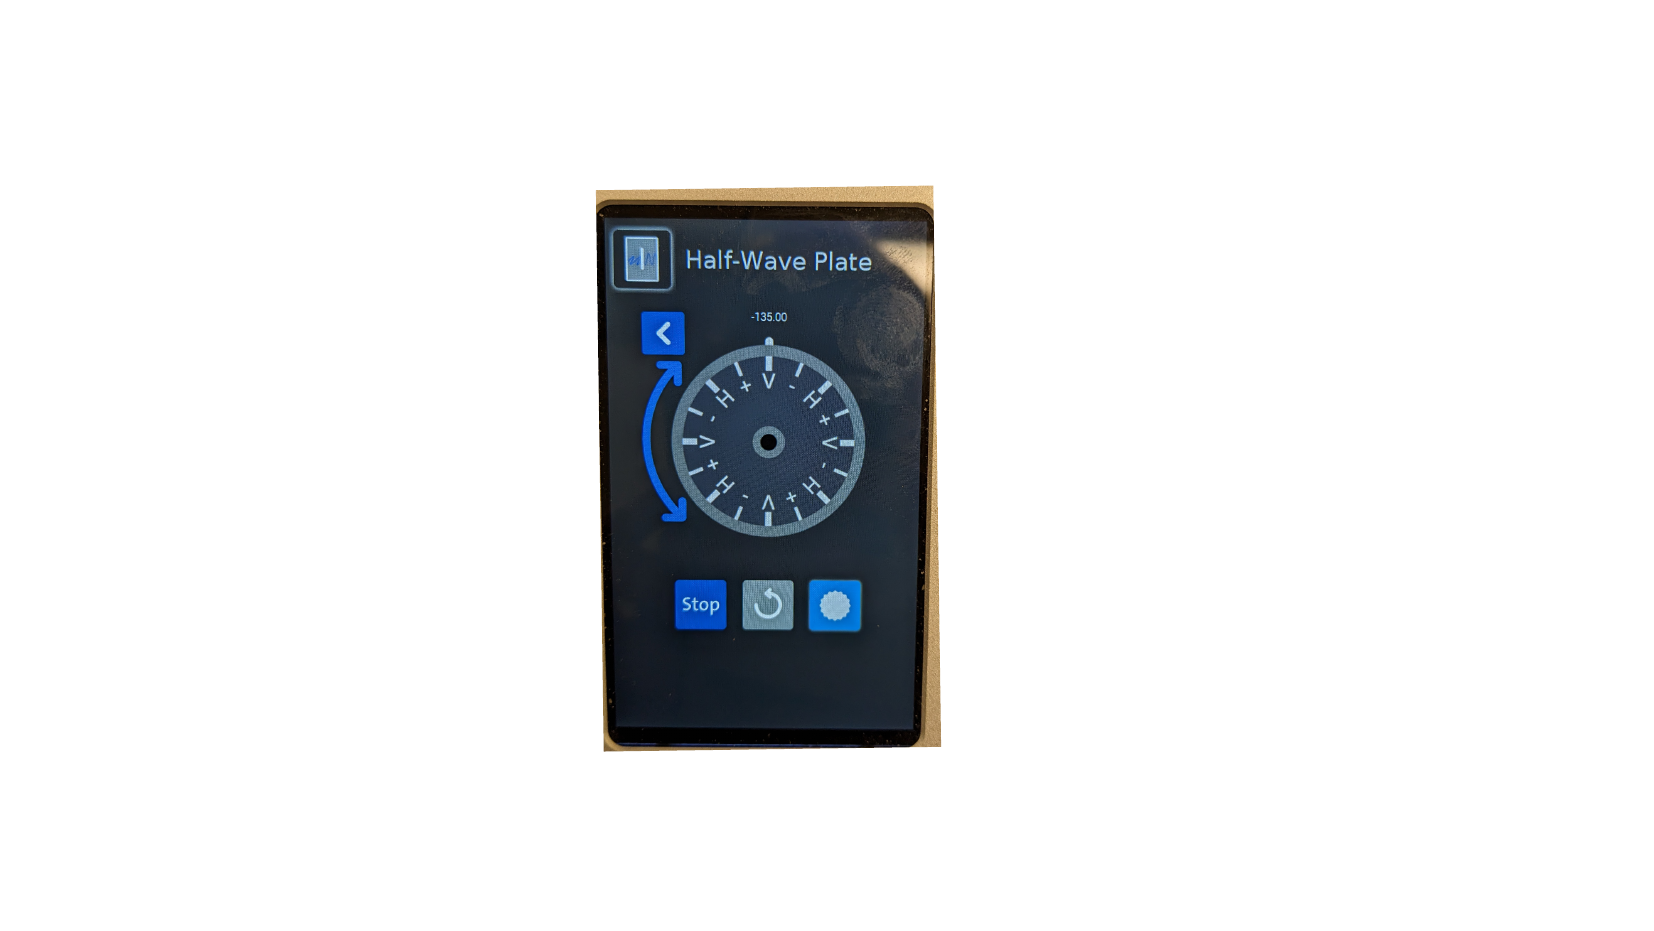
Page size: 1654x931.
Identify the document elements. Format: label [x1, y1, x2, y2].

picture [595, 185, 942, 752]
